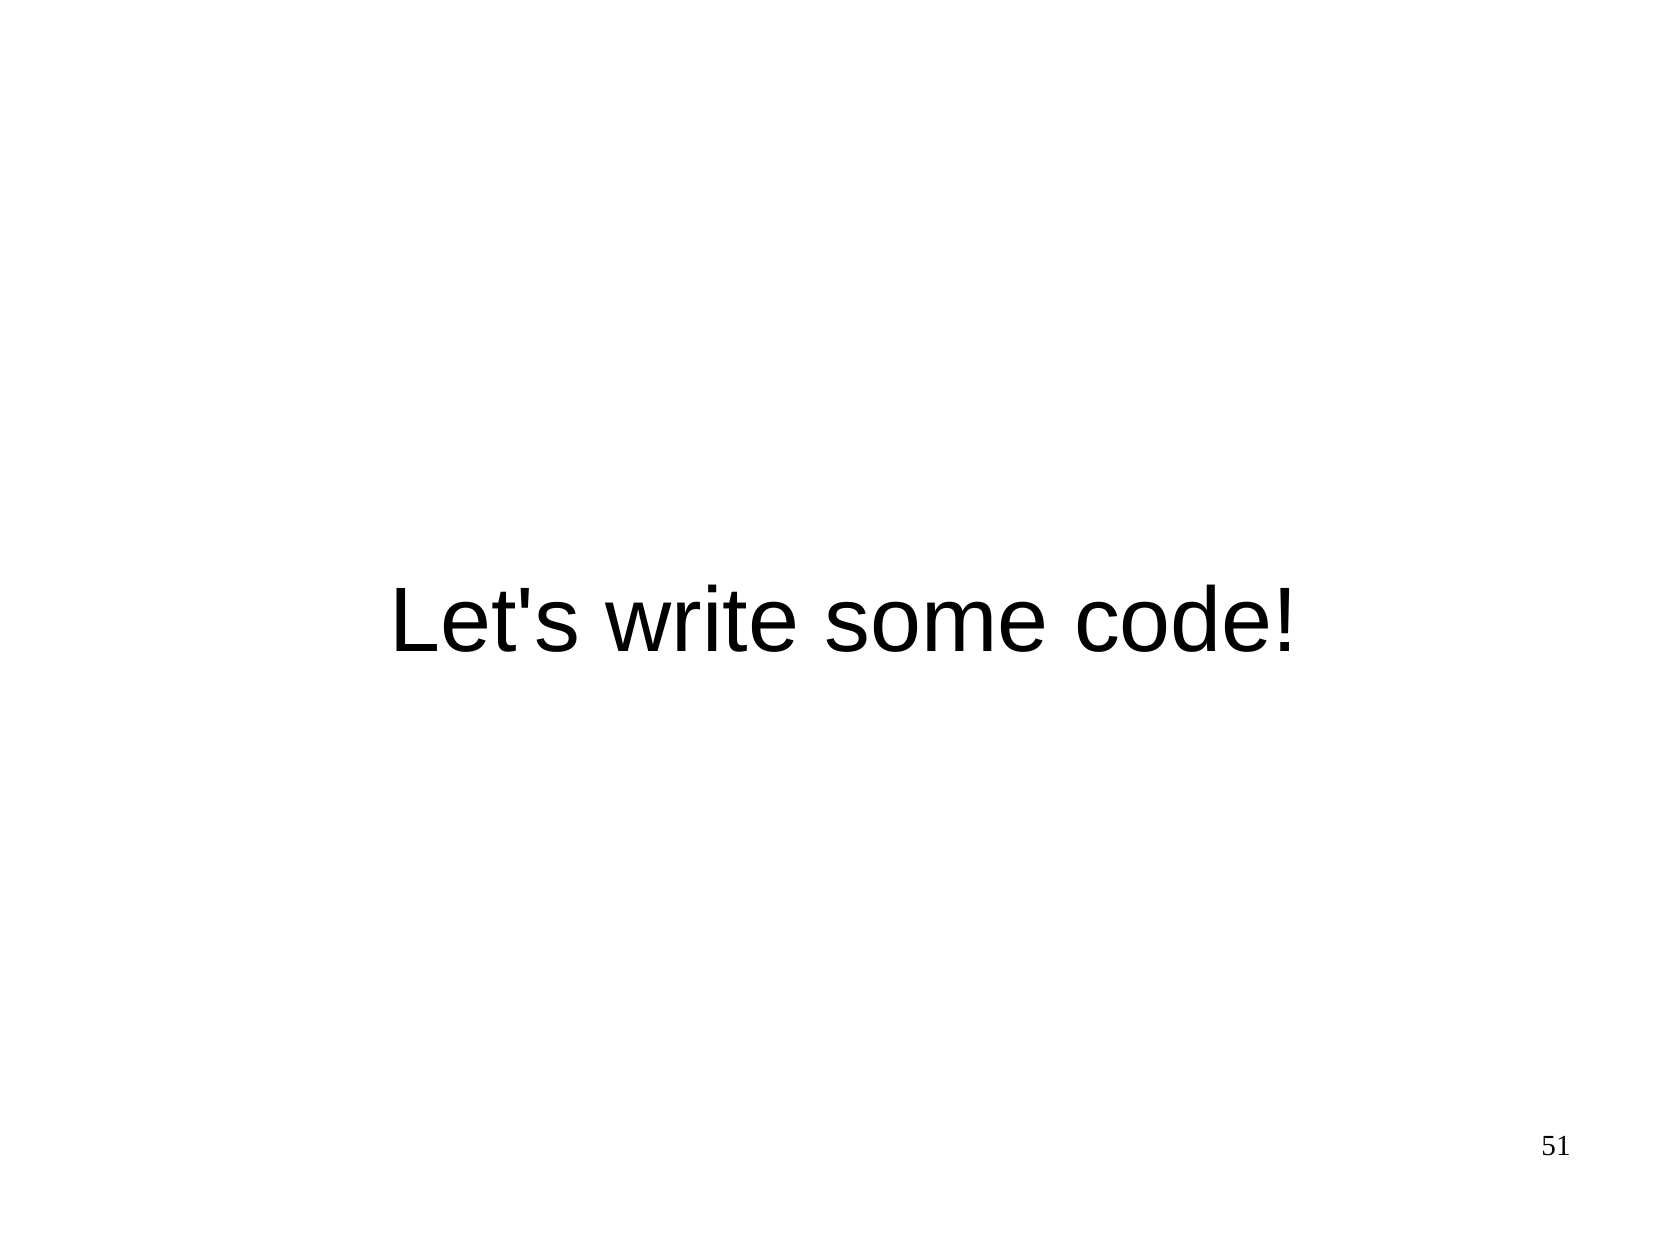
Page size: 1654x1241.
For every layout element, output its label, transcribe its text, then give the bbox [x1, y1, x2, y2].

title Let's write some code! [100, 515, 1589, 724]
